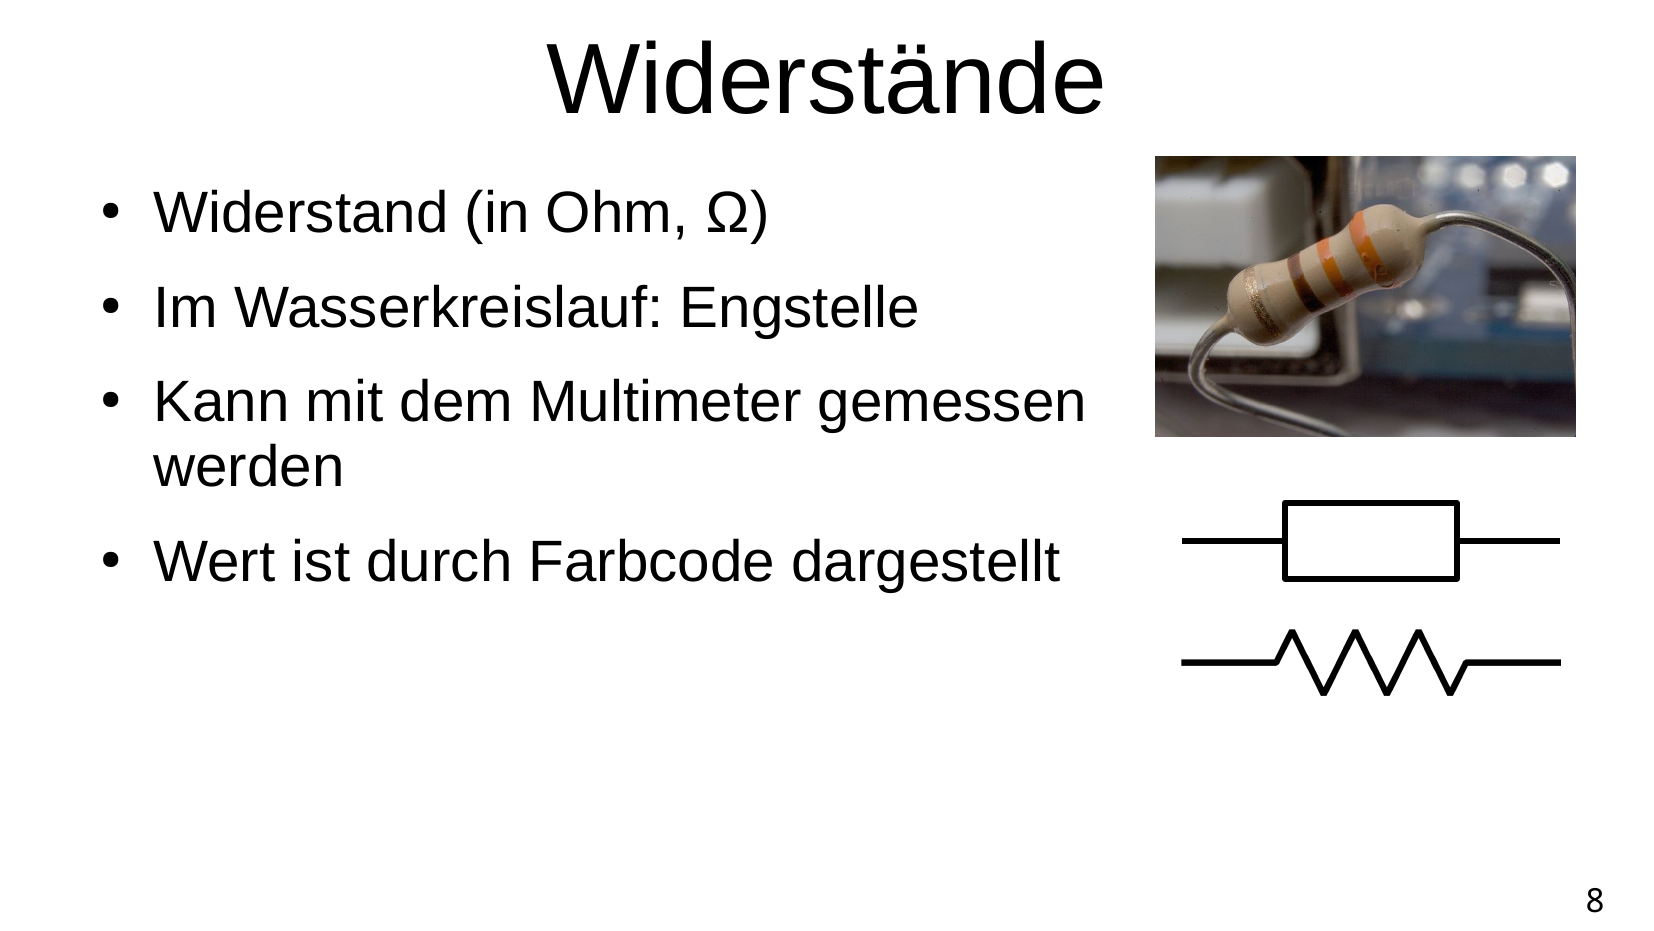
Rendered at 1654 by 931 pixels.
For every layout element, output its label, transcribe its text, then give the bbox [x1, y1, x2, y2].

picture [1118, 567, 1624, 758]
picture [1155, 156, 1576, 437]
title Widerstände [82, 1, 1571, 157]
list Widerstand (in Ohm, Ω) Im Wasserkreislauf: Engstelle Kann mit dem Multimeter gemessen werden Wert ist durch Farbcode dargestellt [82, 180, 1141, 811]
text_box [1284, 502, 1457, 567]
